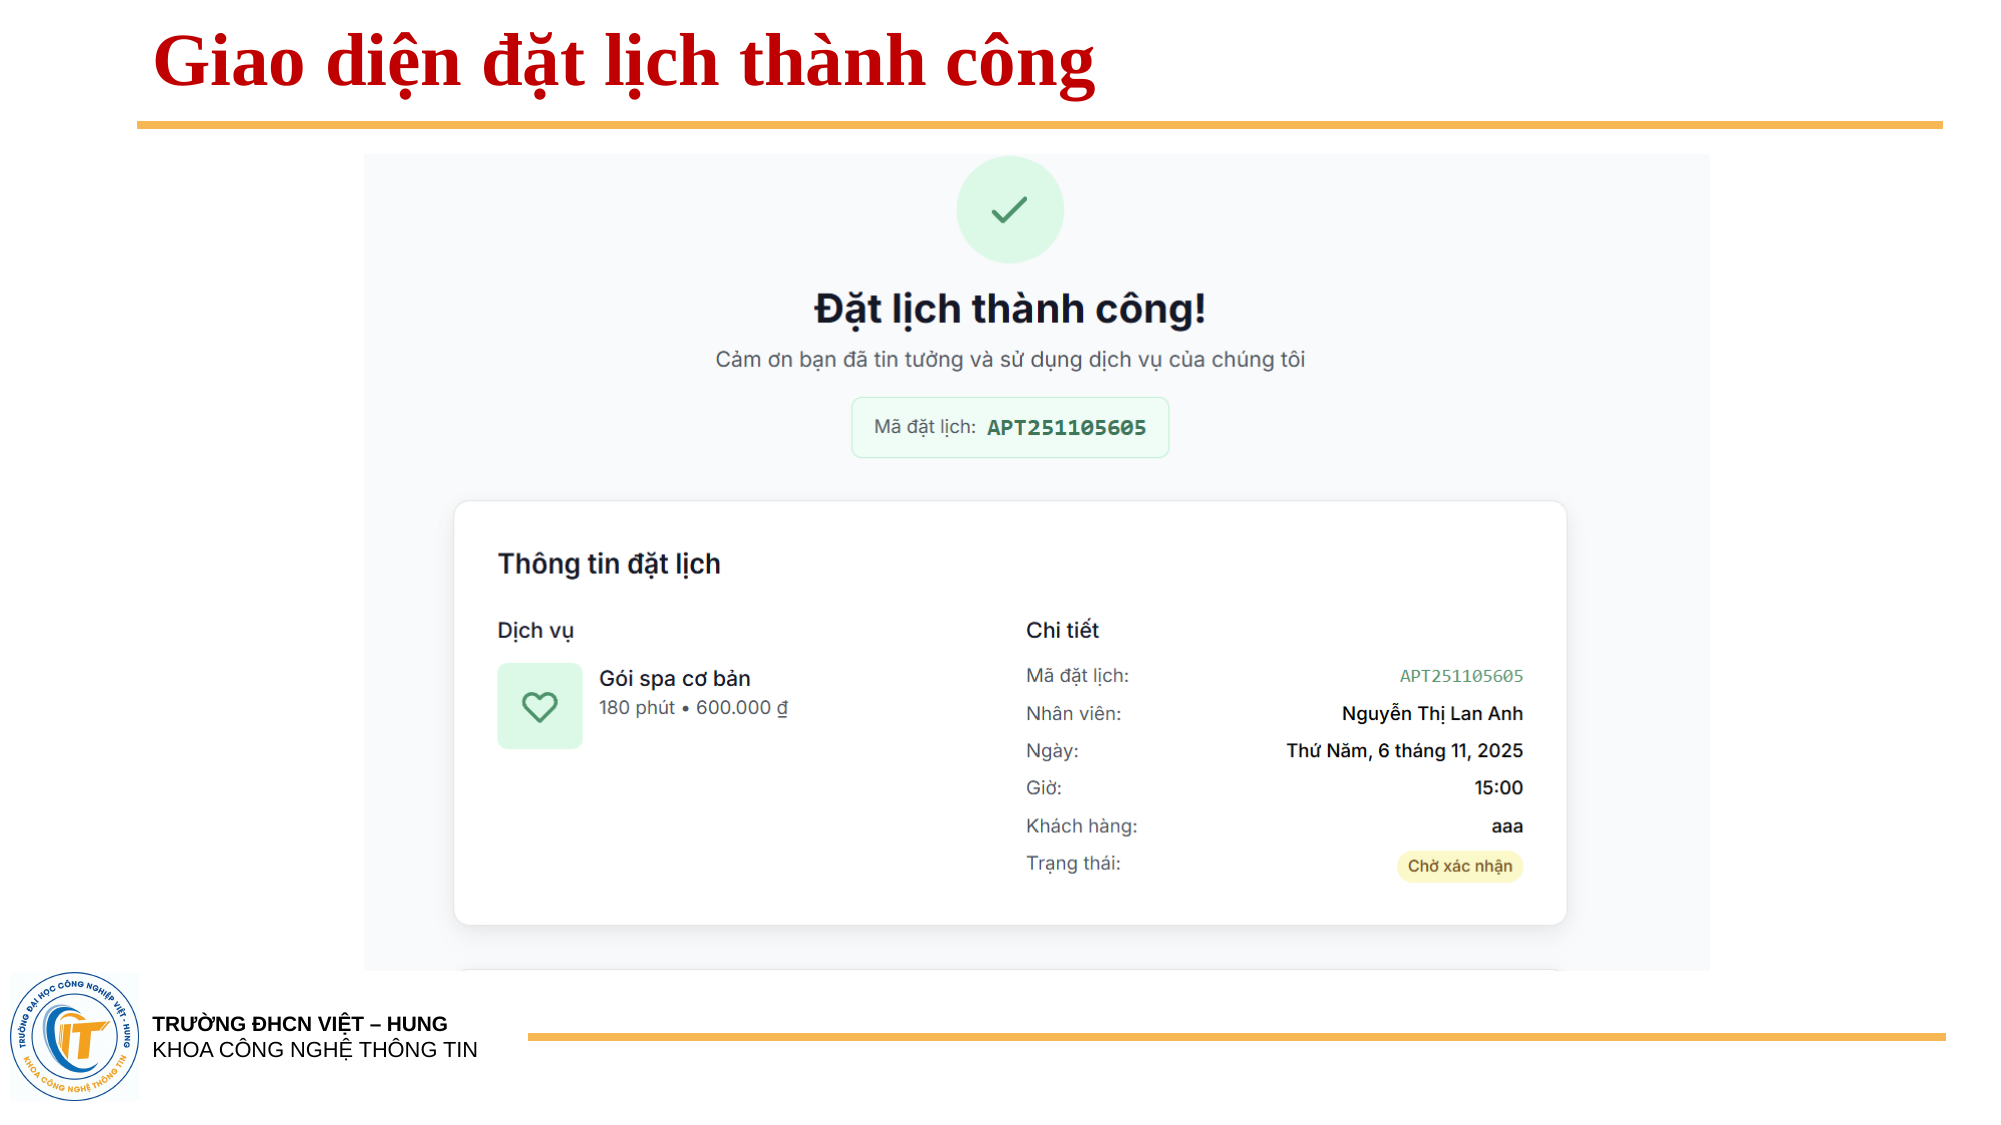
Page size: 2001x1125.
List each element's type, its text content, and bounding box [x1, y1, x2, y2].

picture [364, 154, 1710, 971]
title Giao diện đặt lịch thành công [137, 11, 1944, 112]
